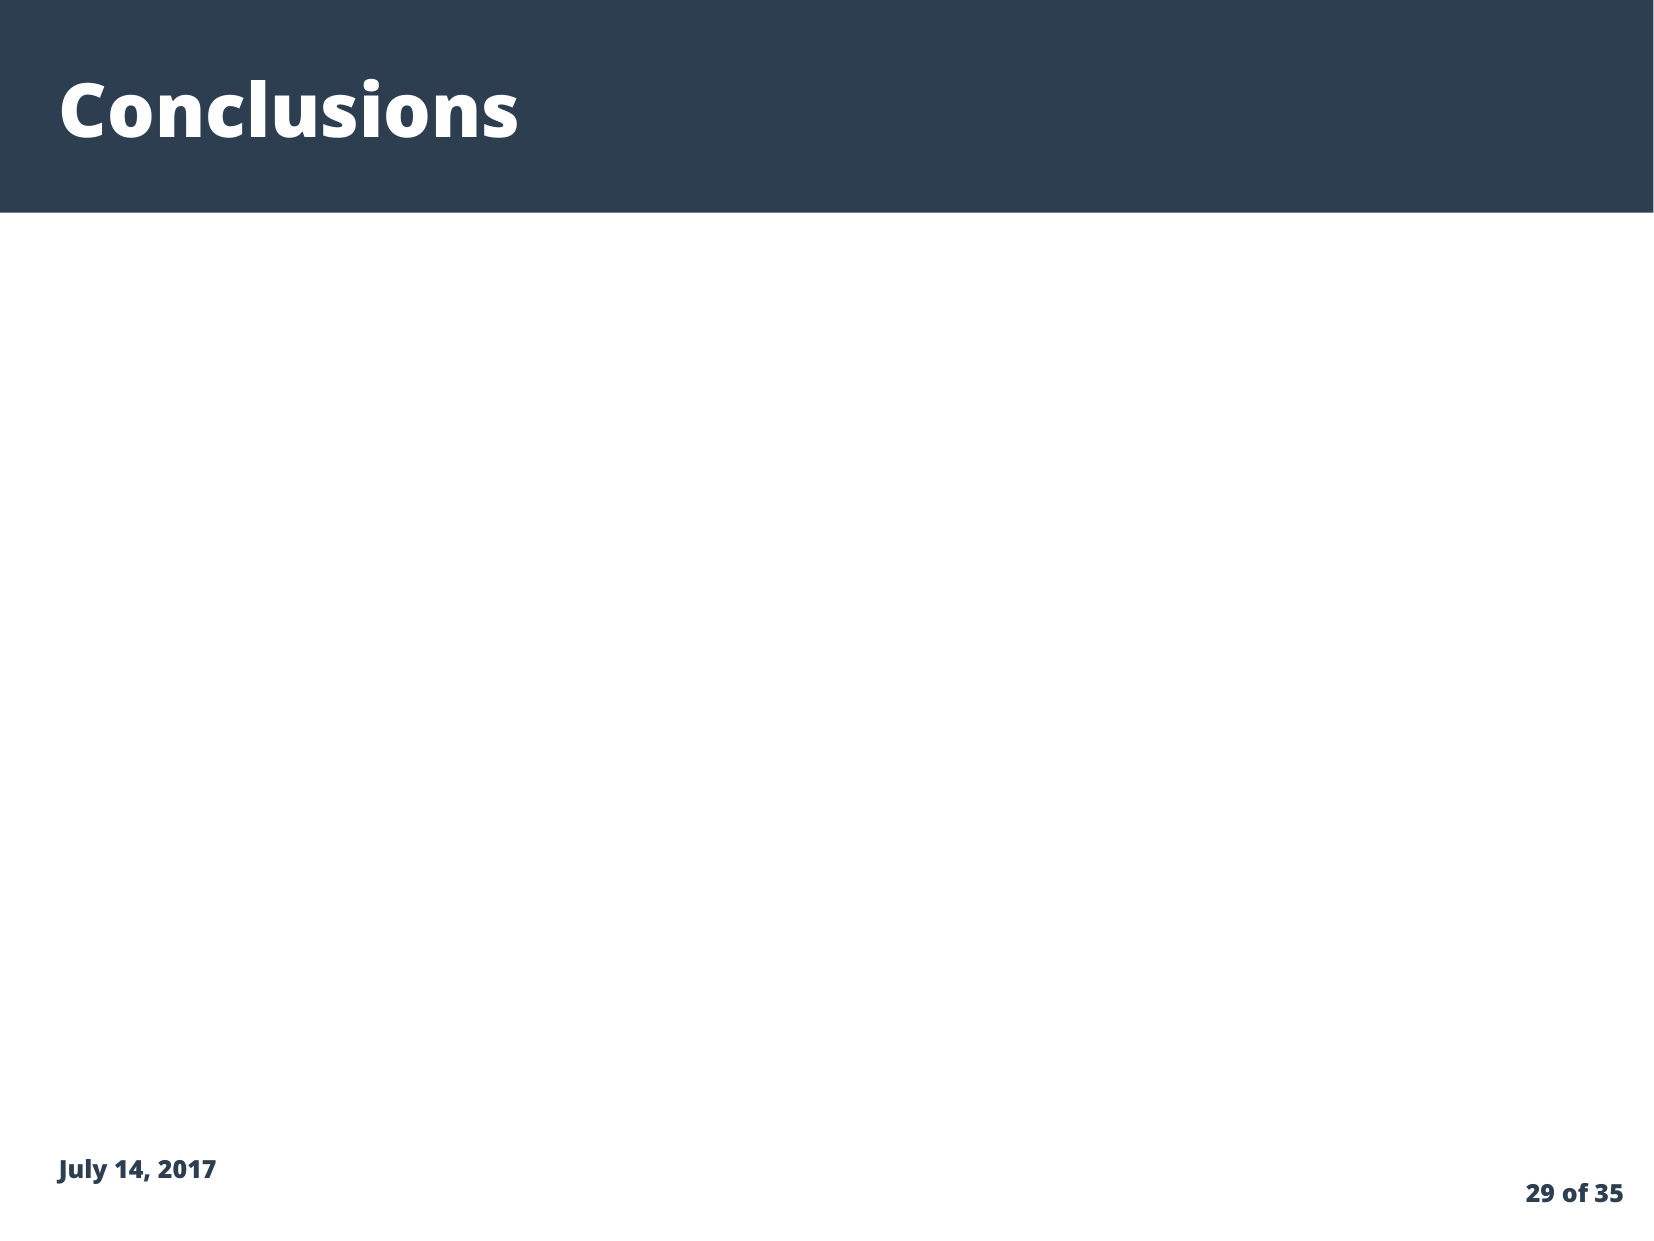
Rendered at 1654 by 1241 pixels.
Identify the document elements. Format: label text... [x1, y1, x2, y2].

title Conclusions [59, 29, 1595, 187]
